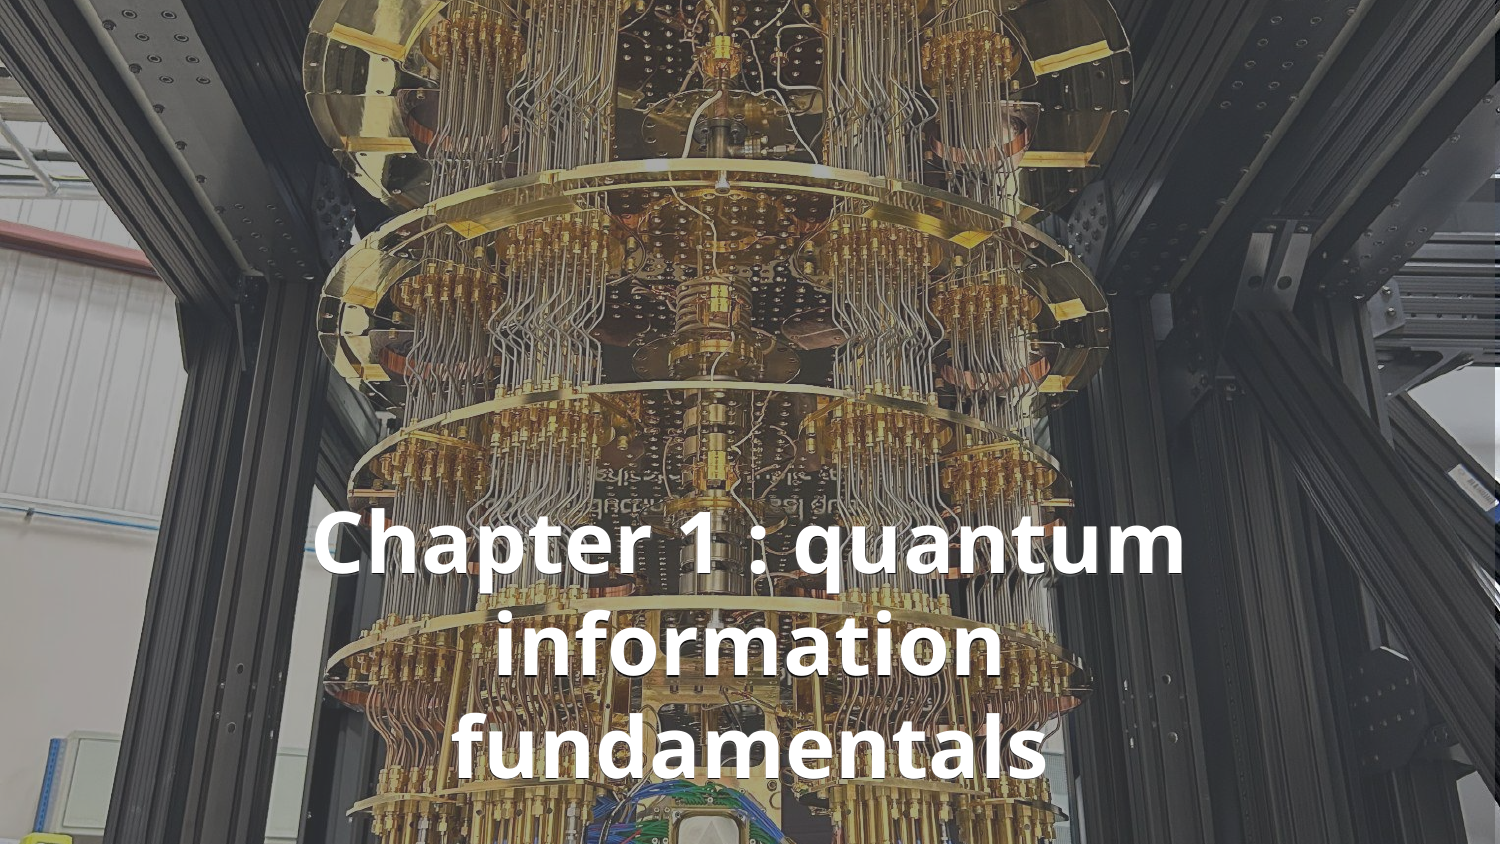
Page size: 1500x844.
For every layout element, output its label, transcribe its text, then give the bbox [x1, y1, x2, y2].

text_box Chapter 1 : quantum information fundamentals [176, 472, 1324, 811]
picture [1495, 0, 1500, 844]
text_box [0, 0, 1495, 844]
